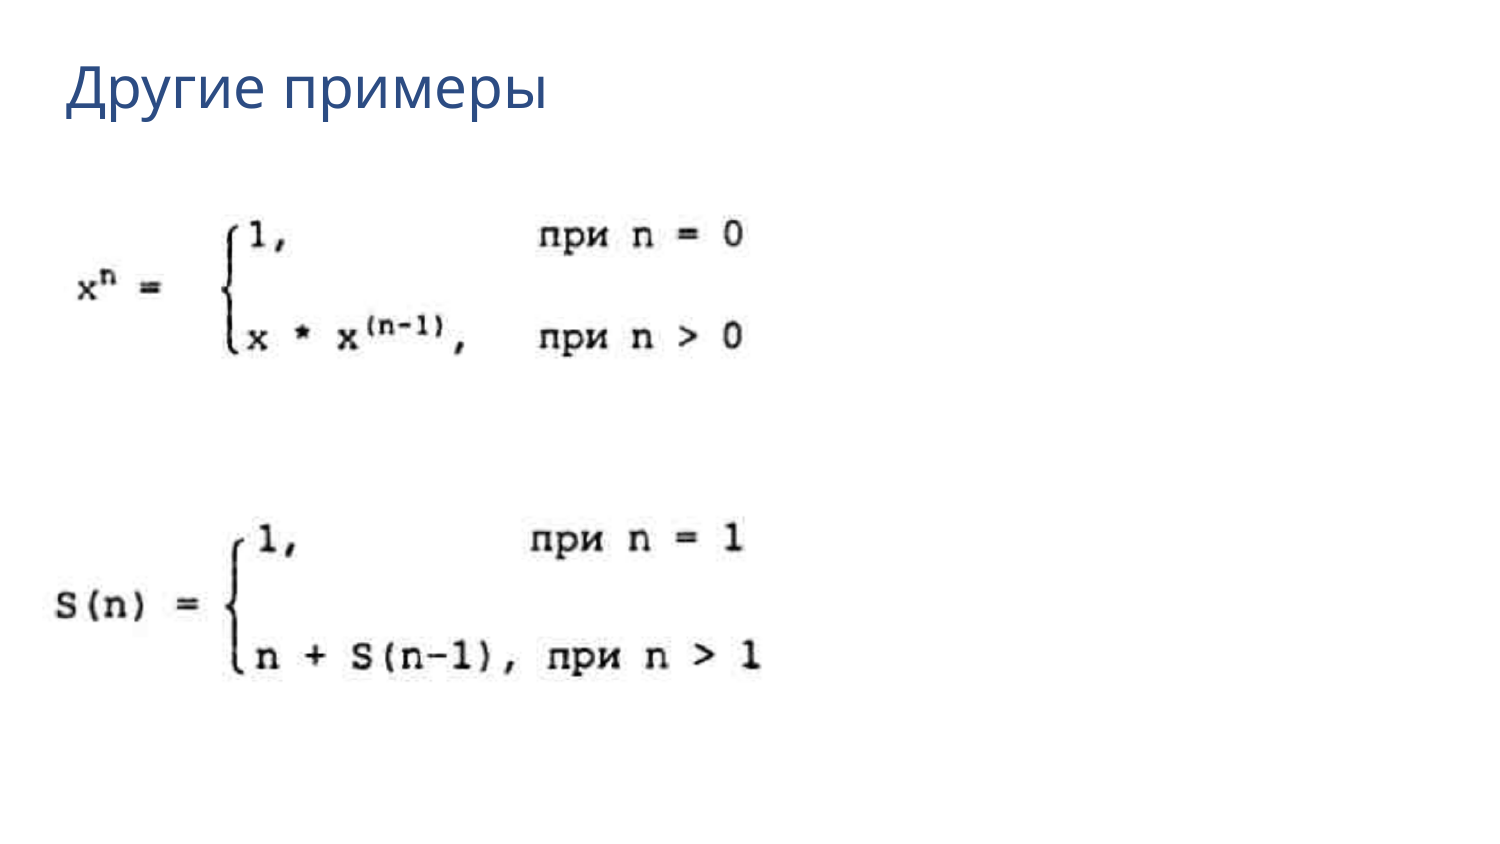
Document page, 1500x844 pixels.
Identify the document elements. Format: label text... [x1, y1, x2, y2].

title Другие примеры [51, 35, 1449, 130]
picture [42, 490, 813, 705]
picture [59, 184, 795, 390]
